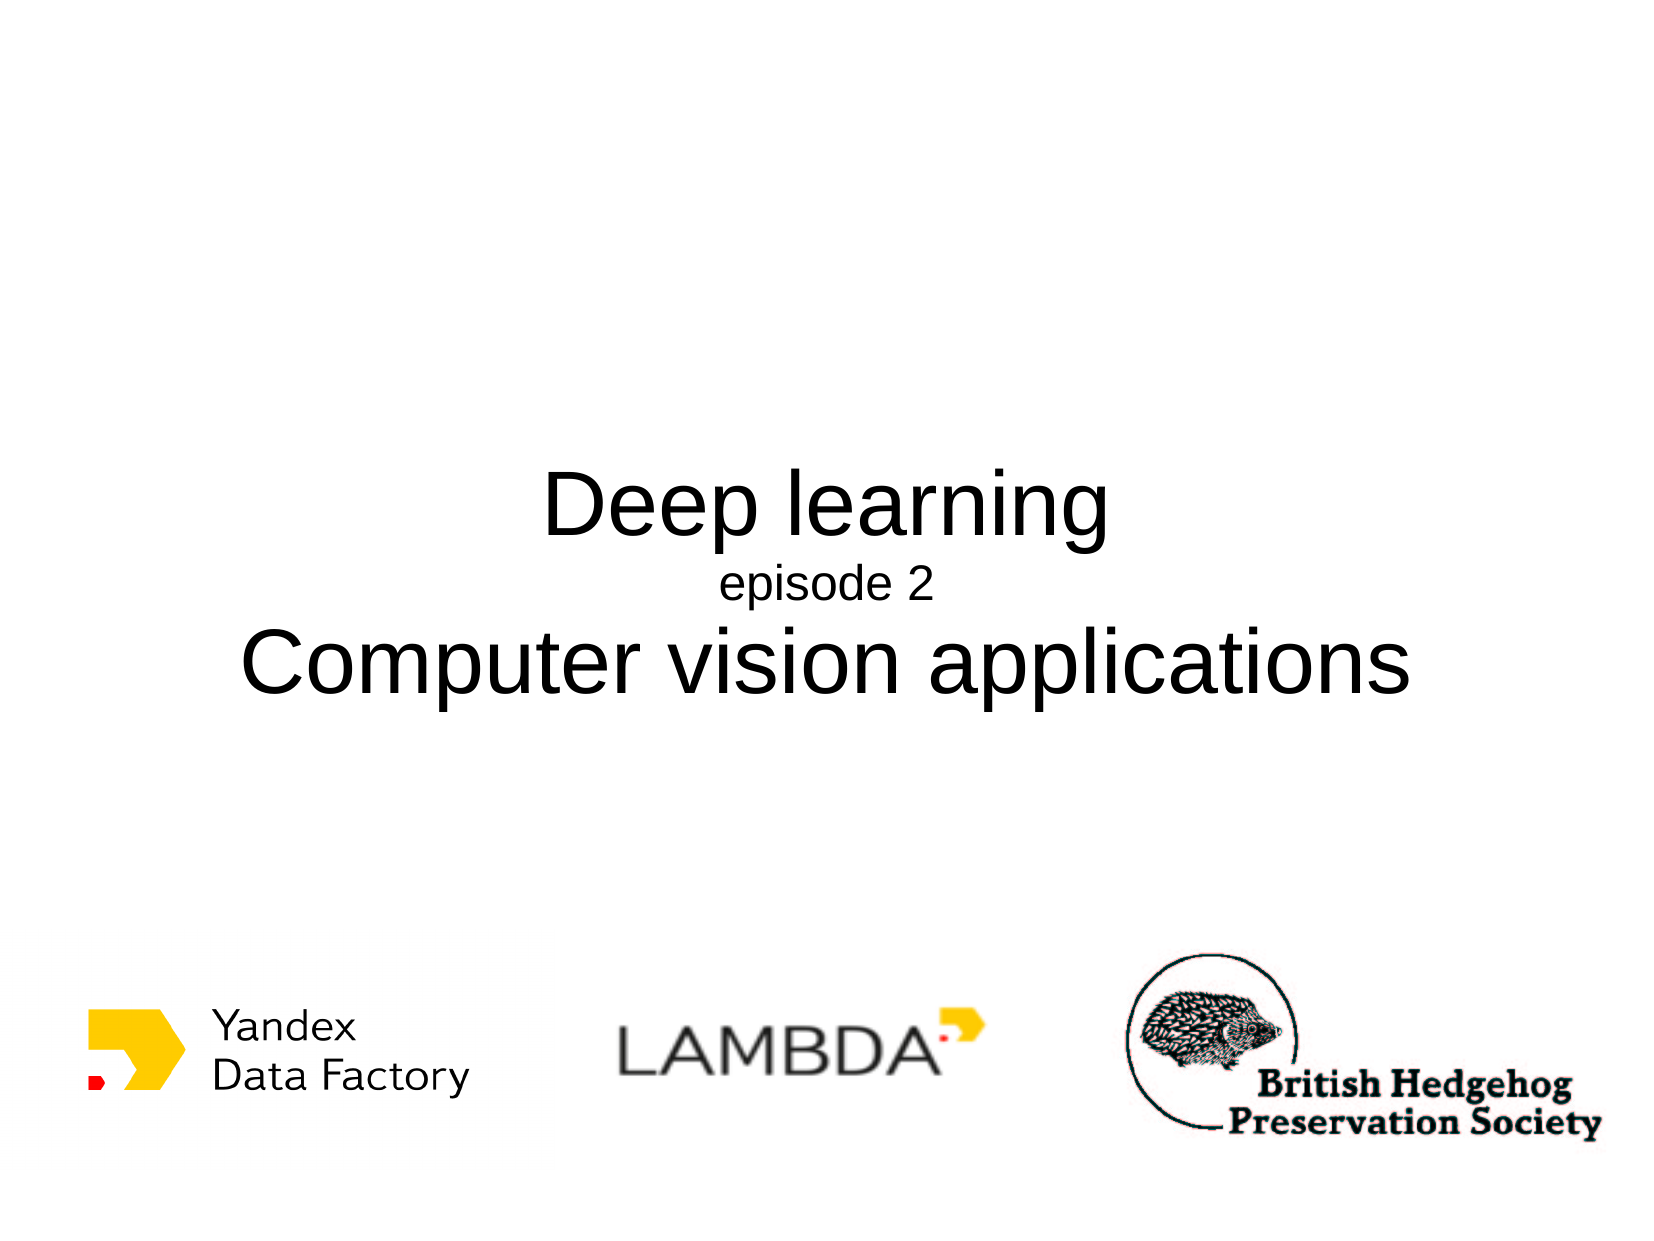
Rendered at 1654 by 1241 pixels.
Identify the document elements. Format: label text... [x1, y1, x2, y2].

picture [1049, 869, 1654, 1241]
picture [584, 872, 1005, 1212]
picture [0, 929, 555, 1170]
title Deep learning episode 2 Computer vision applications [82, 451, 1571, 714]
